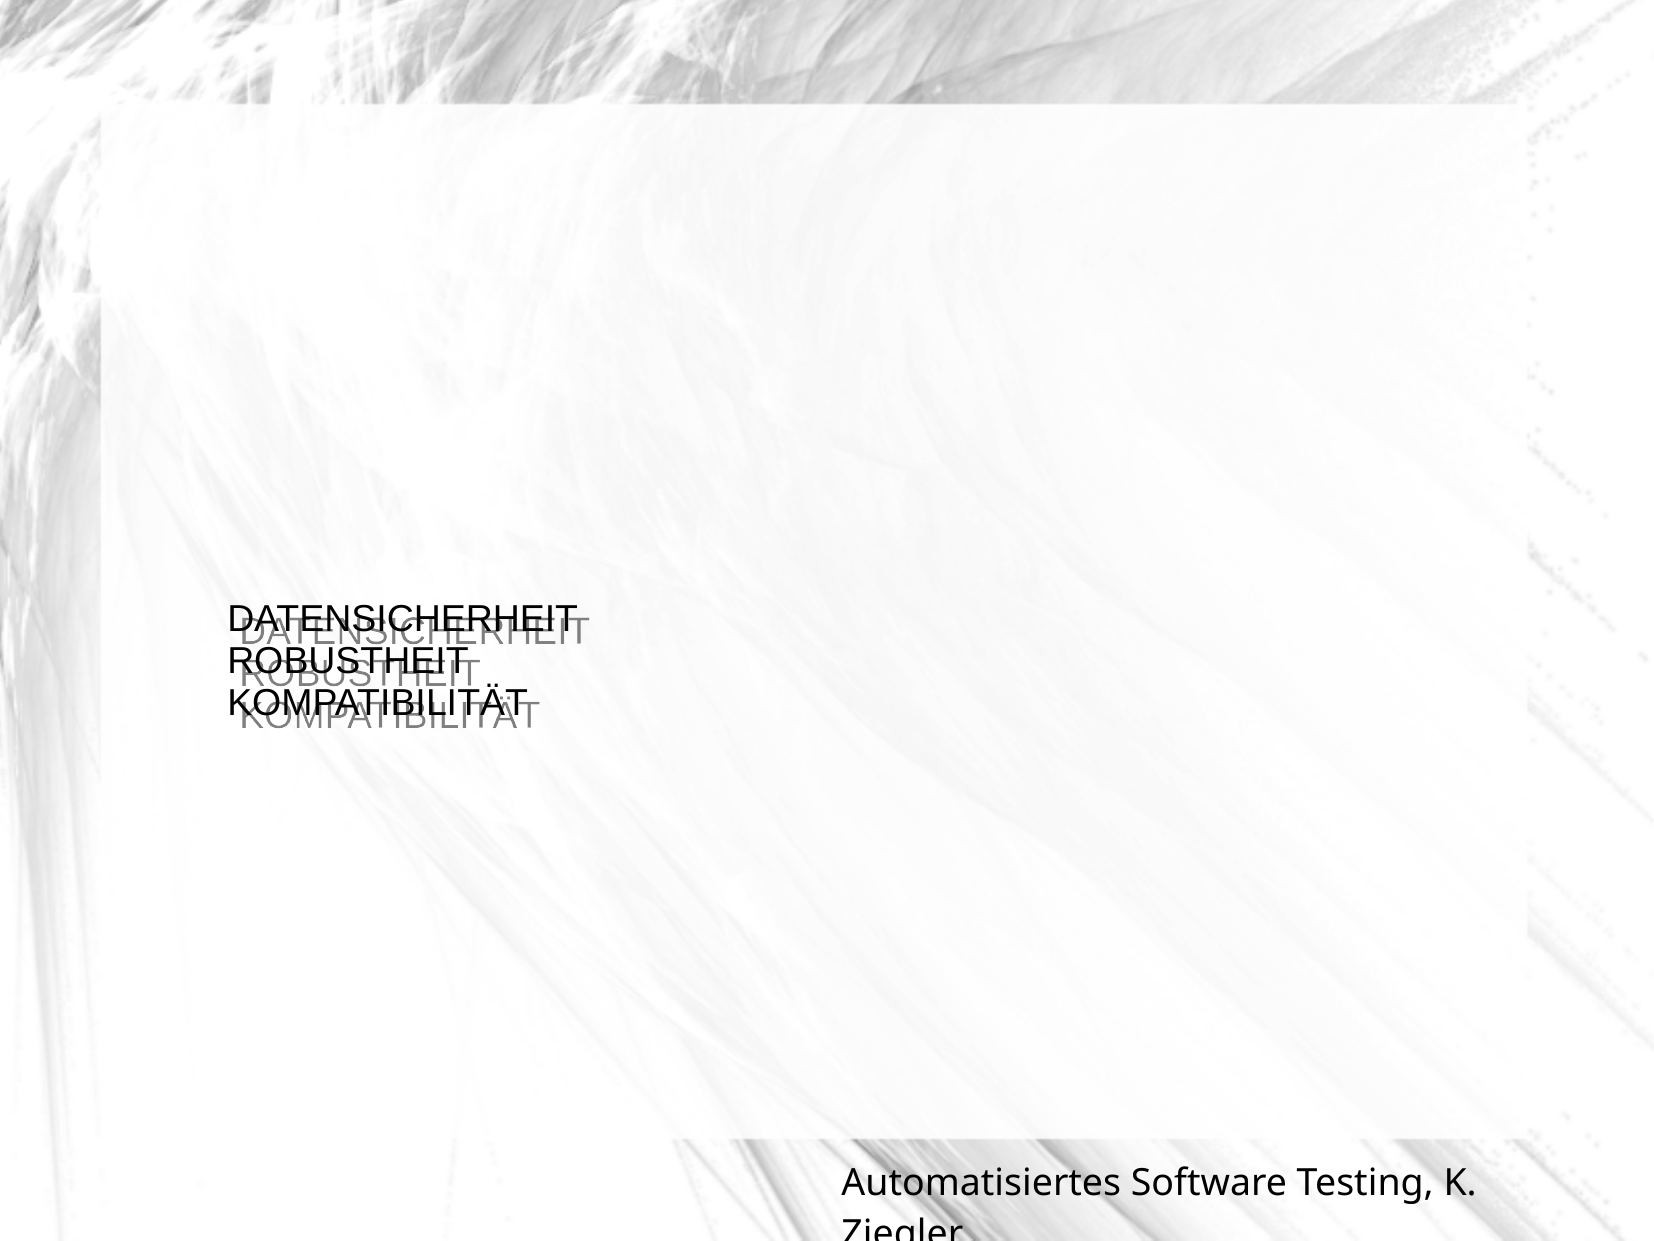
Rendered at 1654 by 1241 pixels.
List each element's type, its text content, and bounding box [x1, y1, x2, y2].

picture [0, 0, 1654, 1241]
picture [932, 1228, 942, 1234]
text_box DATENSICHERHEIT ROBUSTHEIT KOMPATIBILITÄT [212, 590, 594, 816]
text_box Automatisiertes Software Testing, K. Ziegler [826, 1147, 1618, 1210]
picture [898, 1228, 910, 1241]
picture [878, 1228, 888, 1234]
